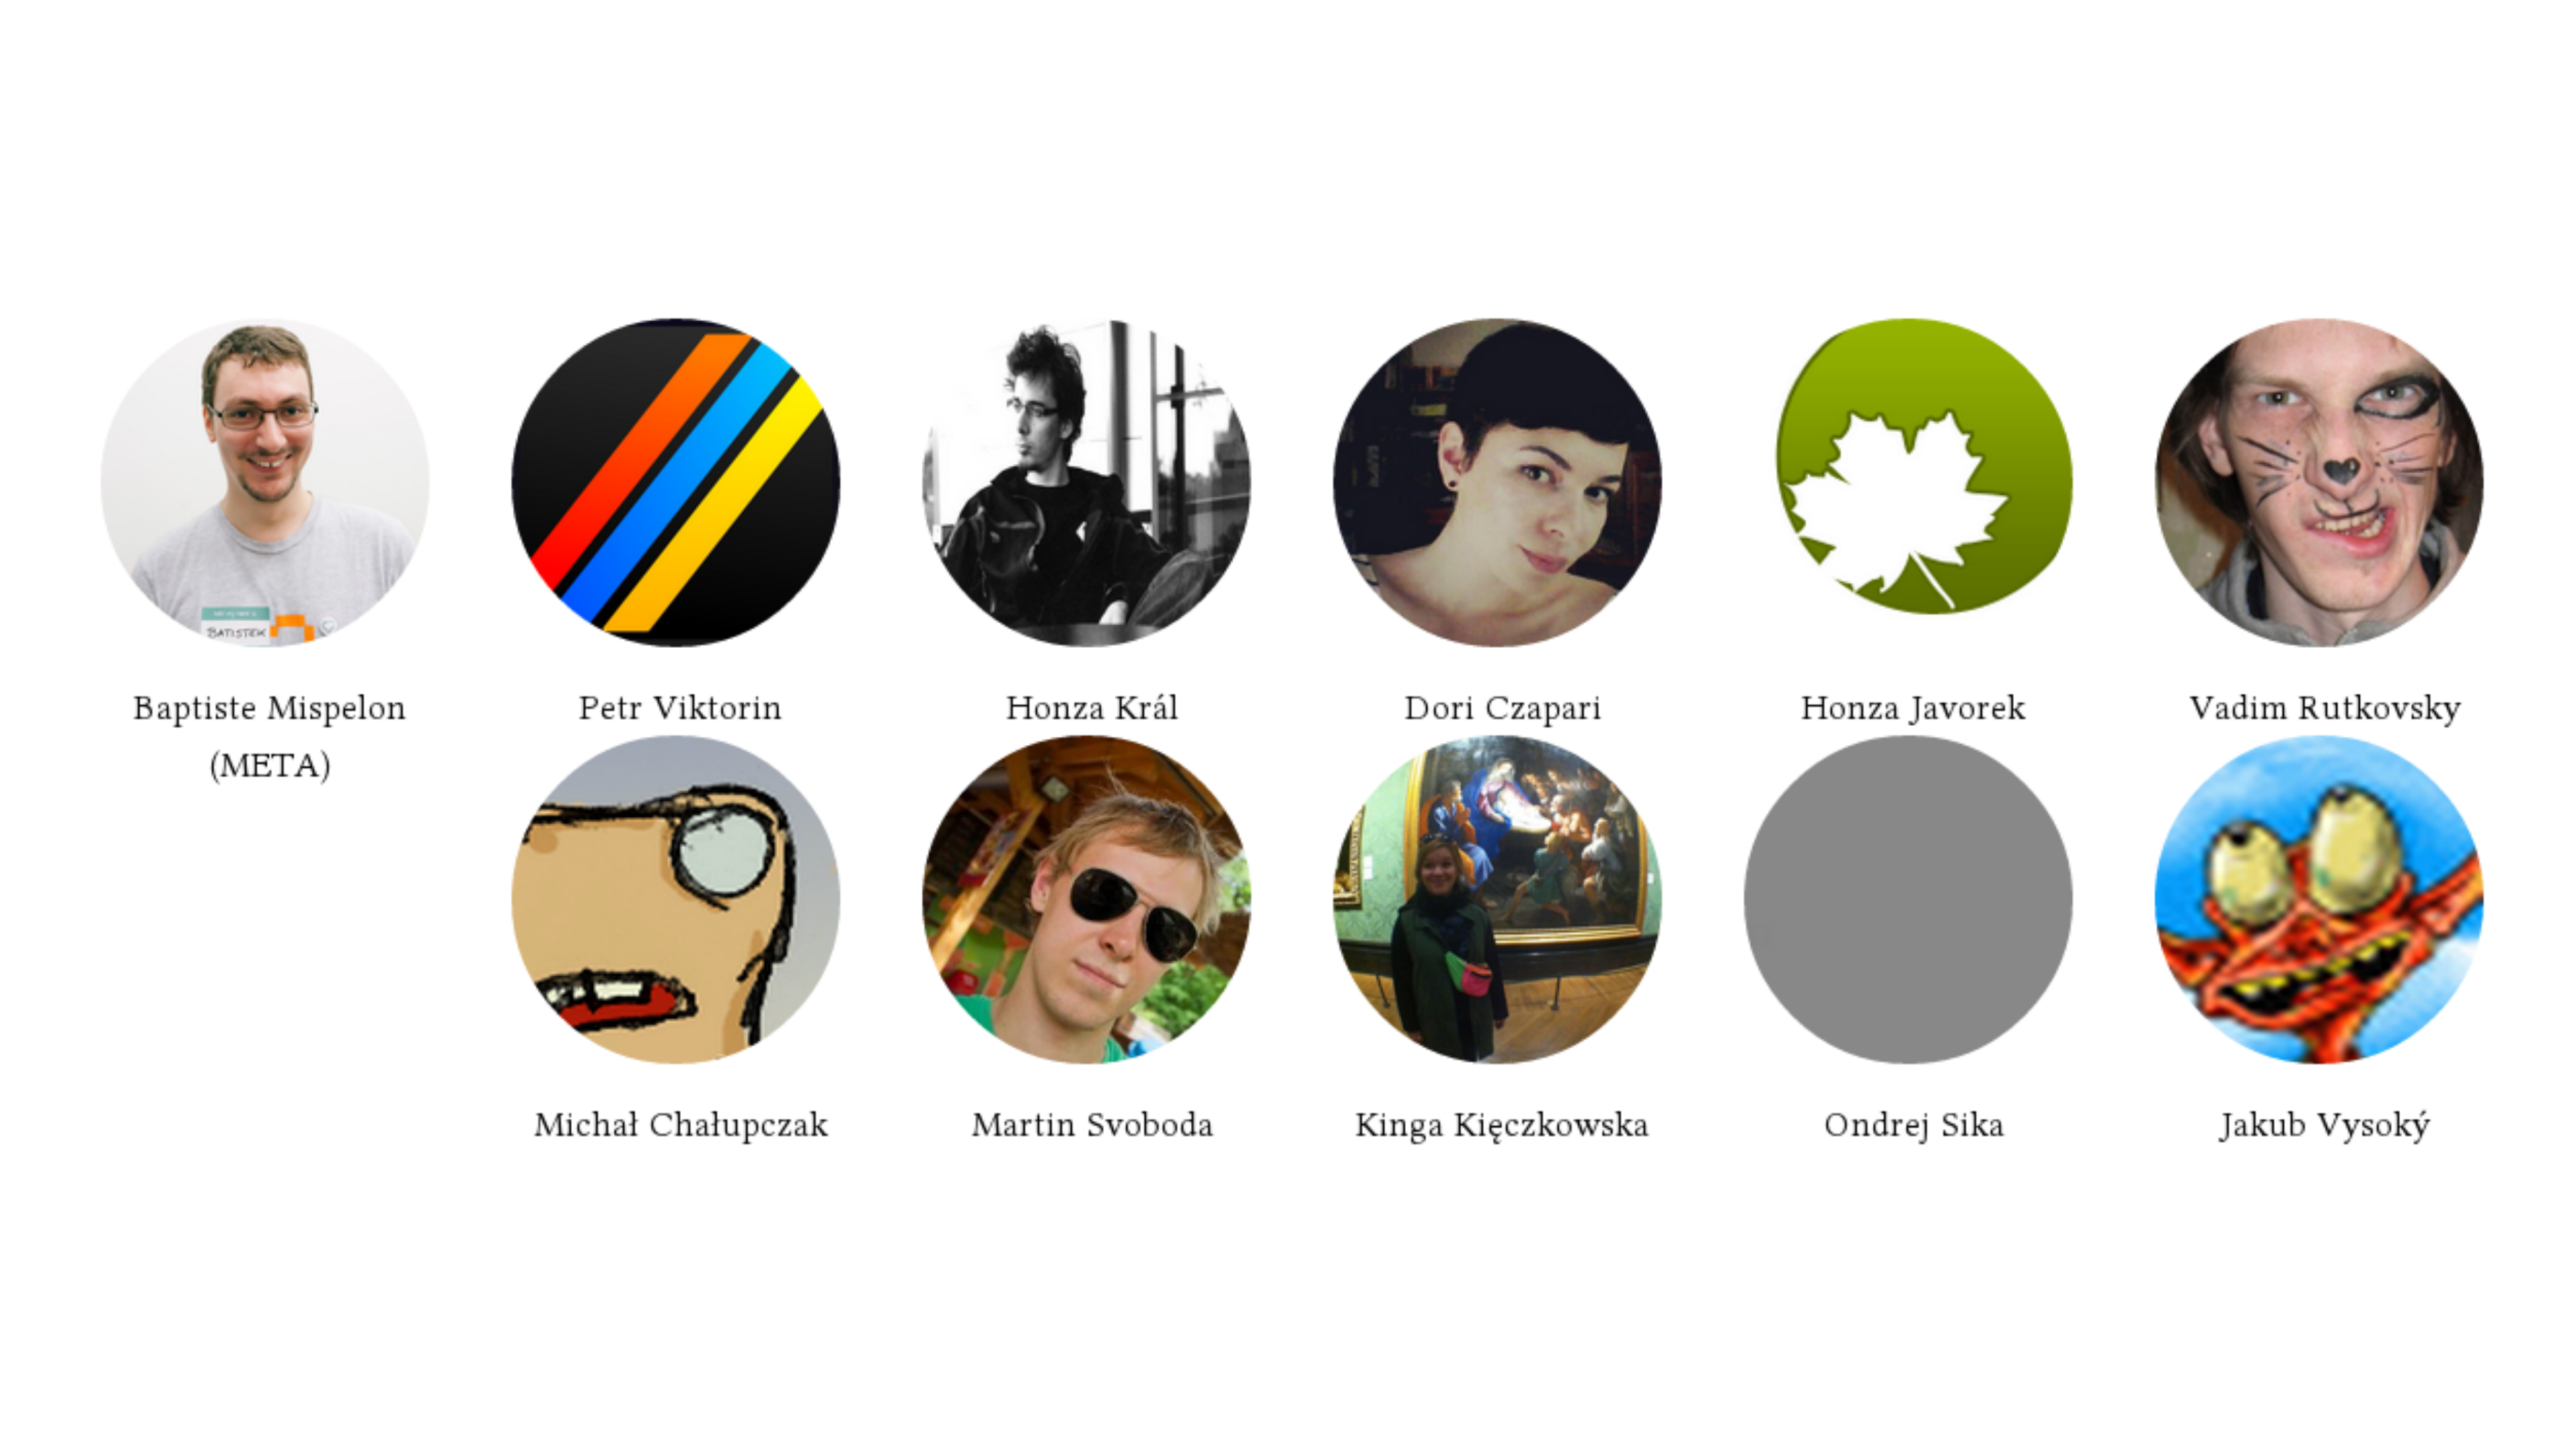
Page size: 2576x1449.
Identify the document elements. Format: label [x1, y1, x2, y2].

picture [51, 276, 2576, 1222]
